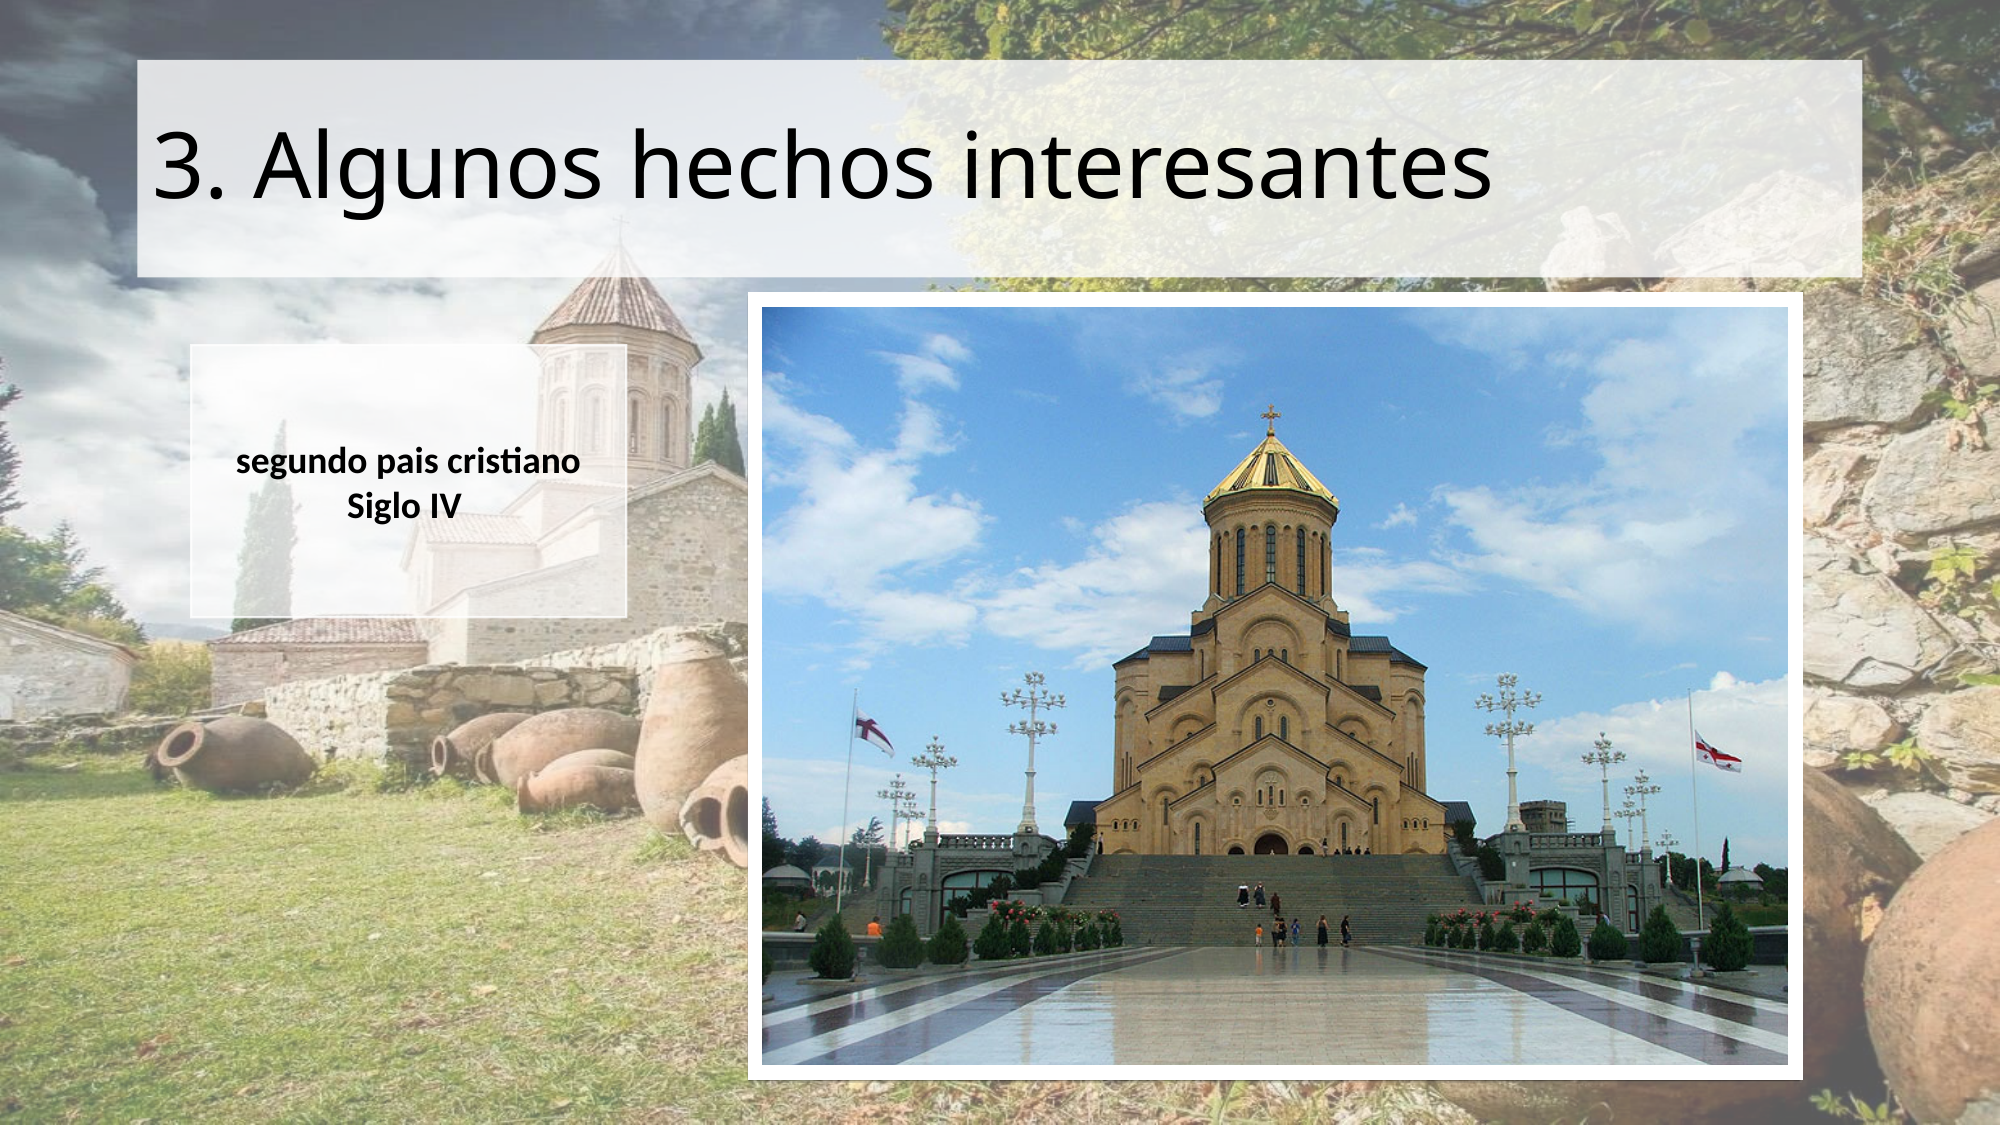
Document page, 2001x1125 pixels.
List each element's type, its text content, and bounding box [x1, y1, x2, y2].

text_box segundo pais cristiano Siglo IV [191, 345, 627, 618]
picture [762, 306, 1789, 1066]
title 3. Algunos hechos interesantes [137, 59, 1863, 278]
